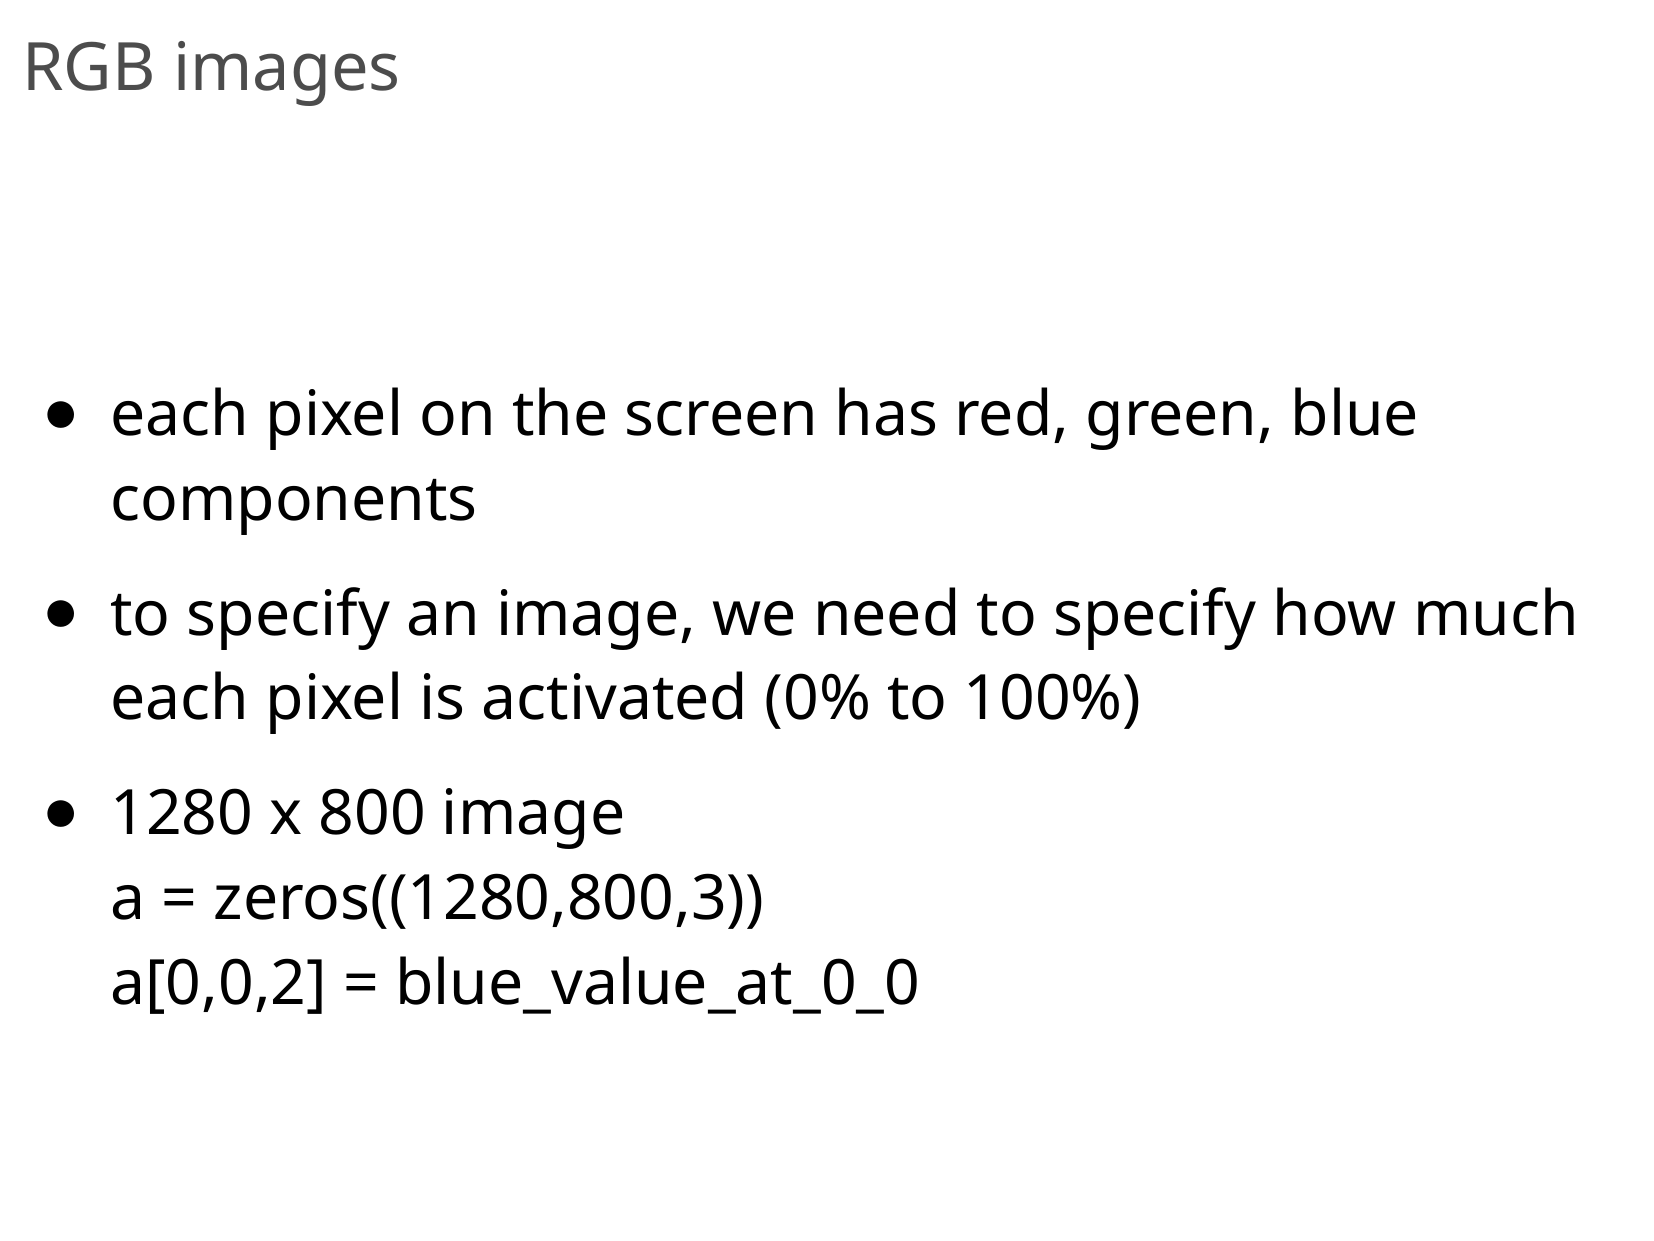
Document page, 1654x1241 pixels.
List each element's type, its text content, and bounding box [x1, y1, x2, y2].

title RGB images [22, 19, 1654, 213]
list each pixel on the screen has red, green, blue components to specify an image, we need to specify how much each pixel is activated (0% to 100%) 1280 x 800 image a = zeros((1280,800,3)) a[0,0,2] = blue_value_at_0_0 [25, 226, 1654, 1166]
